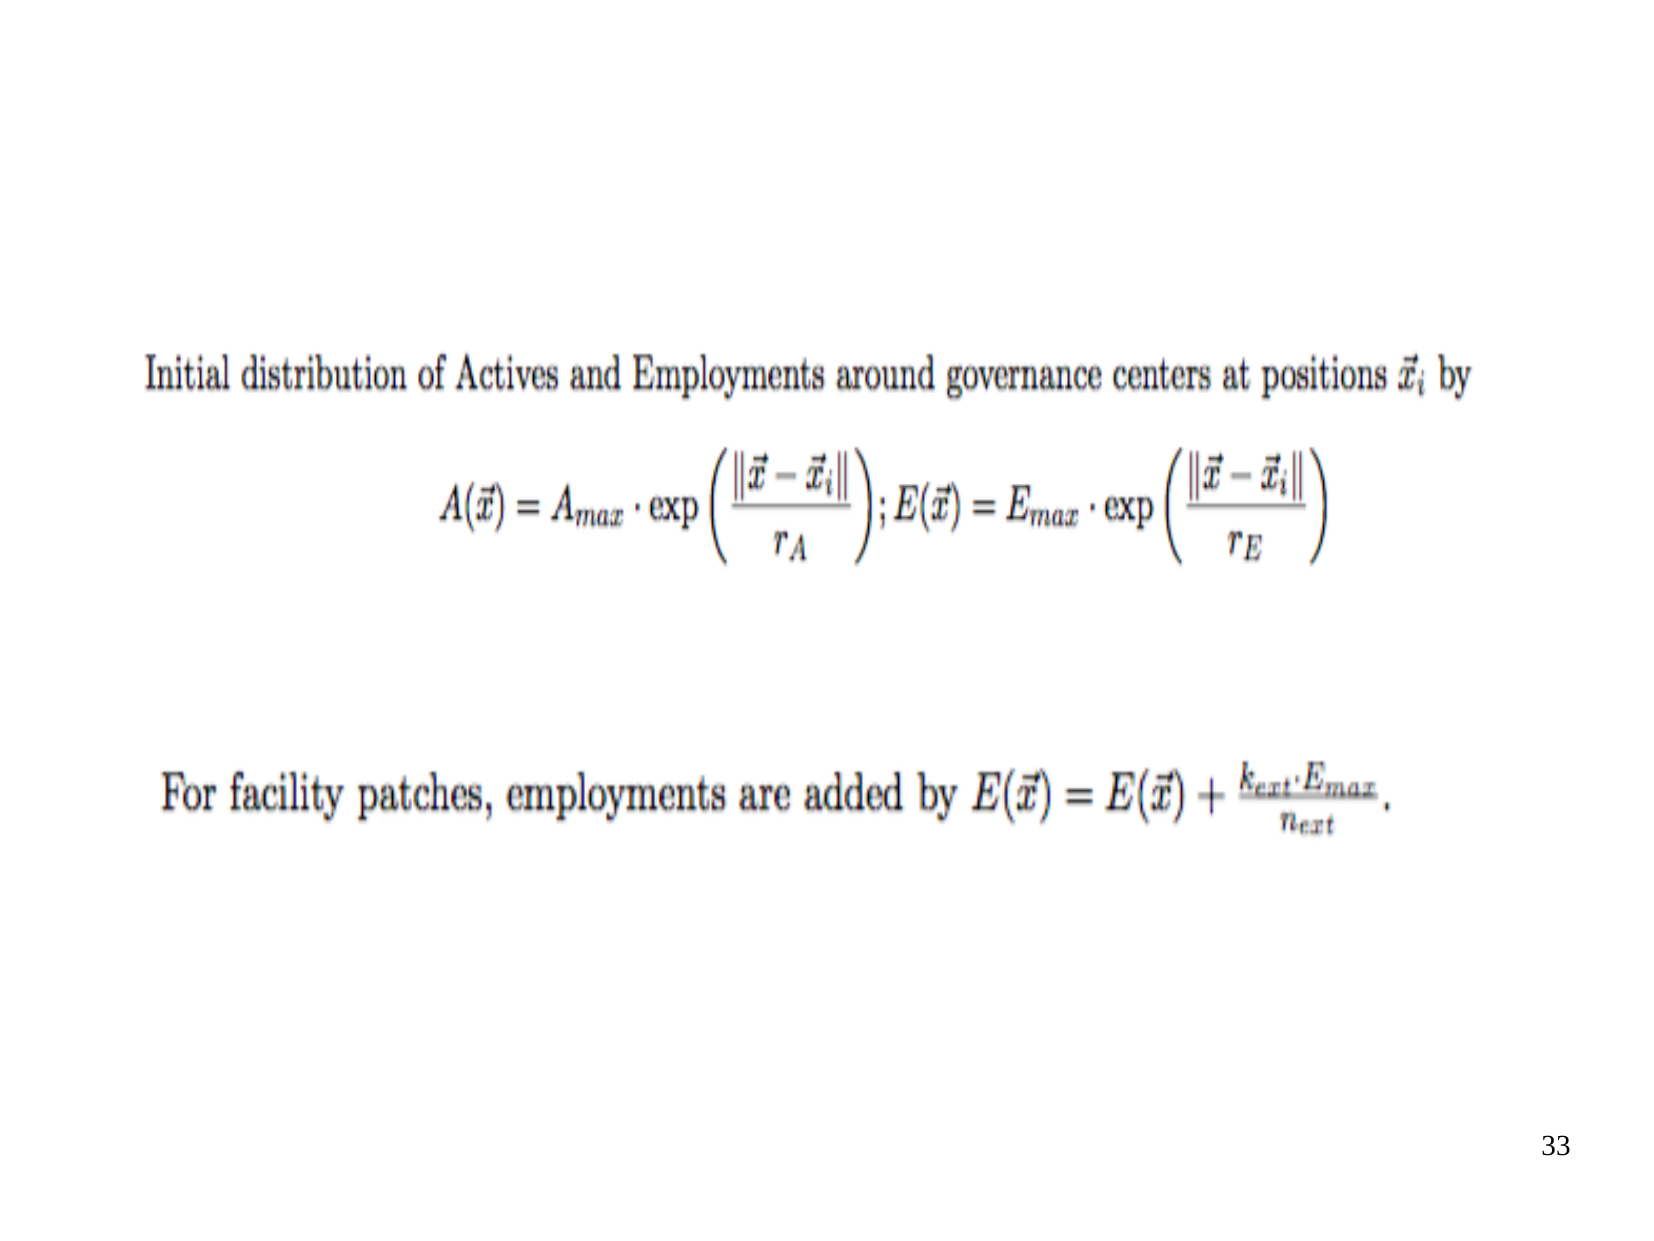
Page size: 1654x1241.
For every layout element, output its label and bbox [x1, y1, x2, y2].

picture [129, 732, 1439, 886]
picture [118, 318, 1501, 626]
